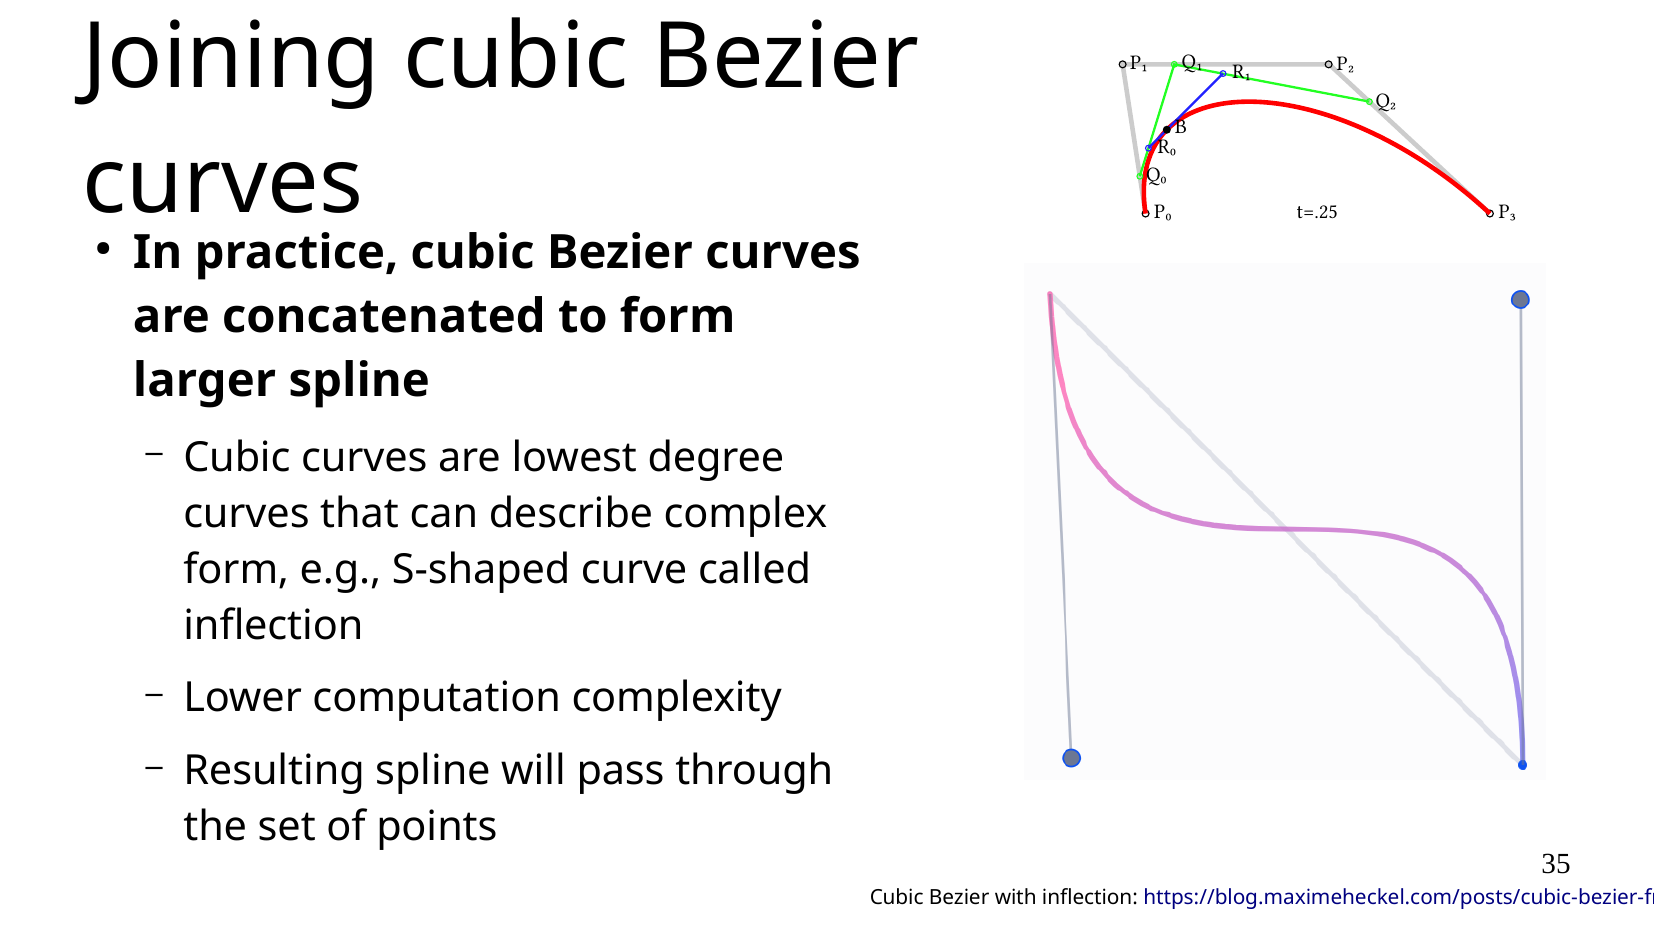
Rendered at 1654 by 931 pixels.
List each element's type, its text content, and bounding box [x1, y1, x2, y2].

list In practice, cubic Bezier curves are concatenated to form larger spline Cubic curves are lowest degree curves that can describe complex form, e.g., S-shaped curve called inflection Lower computation complexity Resulting spline will pass through the set of points [82, 217, 871, 856]
picture [1110, 51, 1525, 226]
title Joining cubic Bezier curves [82, 0, 1021, 229]
text_box Cubic Bezier with inflection: https://blog.maximeheckel.com/posts/cubic-bezier-from-math-to-motion/ [855, 874, 1654, 916]
picture [1024, 263, 1546, 781]
